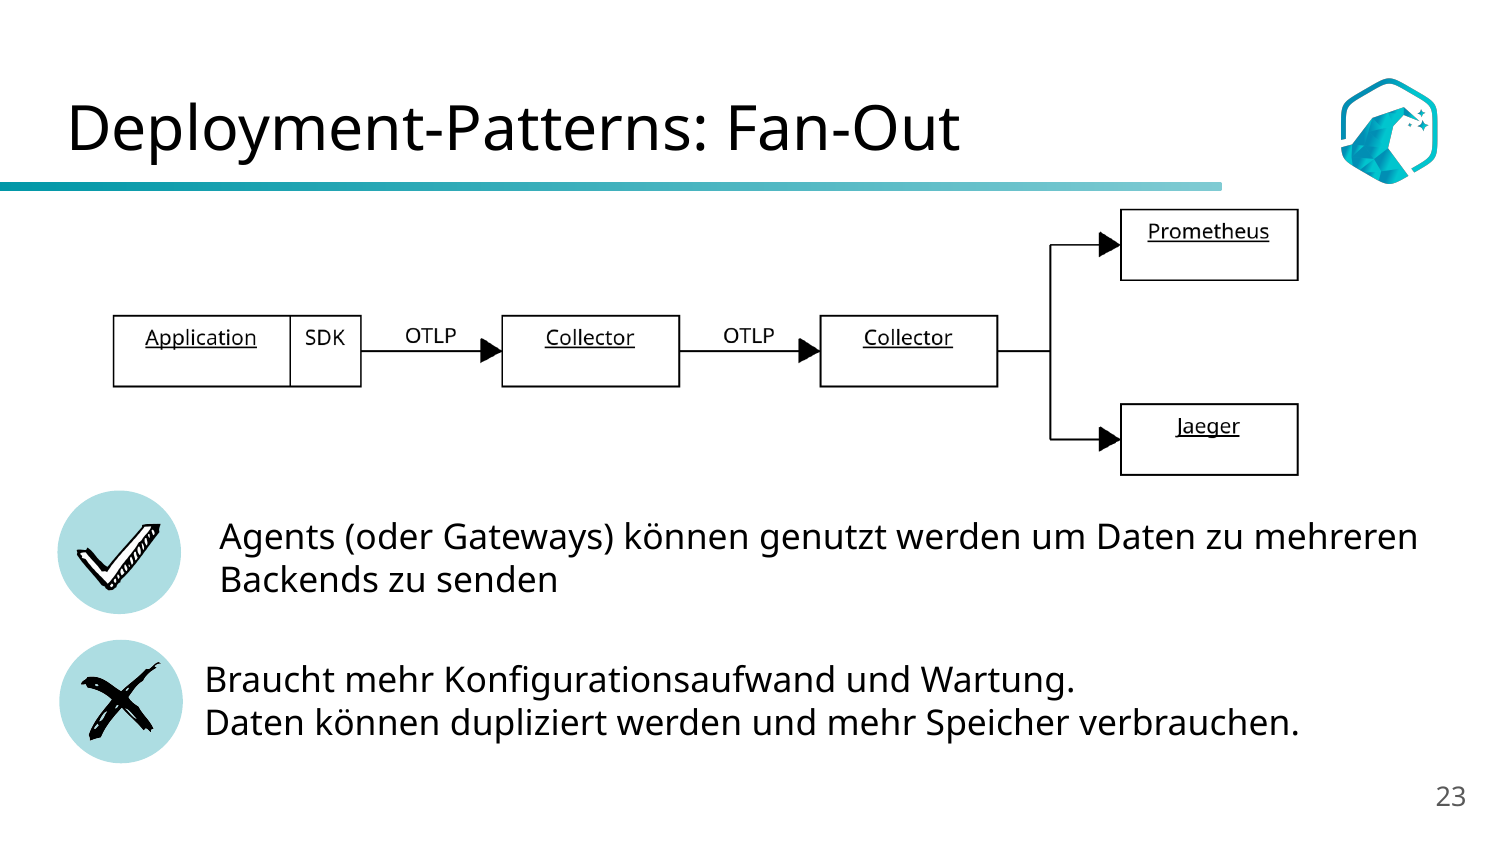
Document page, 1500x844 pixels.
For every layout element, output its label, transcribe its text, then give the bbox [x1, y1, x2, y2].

text_box [59, 639, 183, 764]
text_box Agents (oder Gateways) können genutzt werden um Daten zu mehreren Backends zu senden [204, 499, 1464, 615]
text_box [57, 490, 182, 615]
picture [81, 662, 161, 741]
title Deployment-Patterns: Fan-Out [51, 72, 1449, 167]
text_box Braucht mehr Konfigurationsaufwand und Wartung. Daten können dupliziert werden und mehr Speicher verbrauchen. [189, 642, 1449, 758]
picture [1330, 167, 1449, 188]
picture [108, 204, 1301, 478]
slide_number <number> [1391, 764, 1482, 829]
picture [75, 523, 164, 592]
